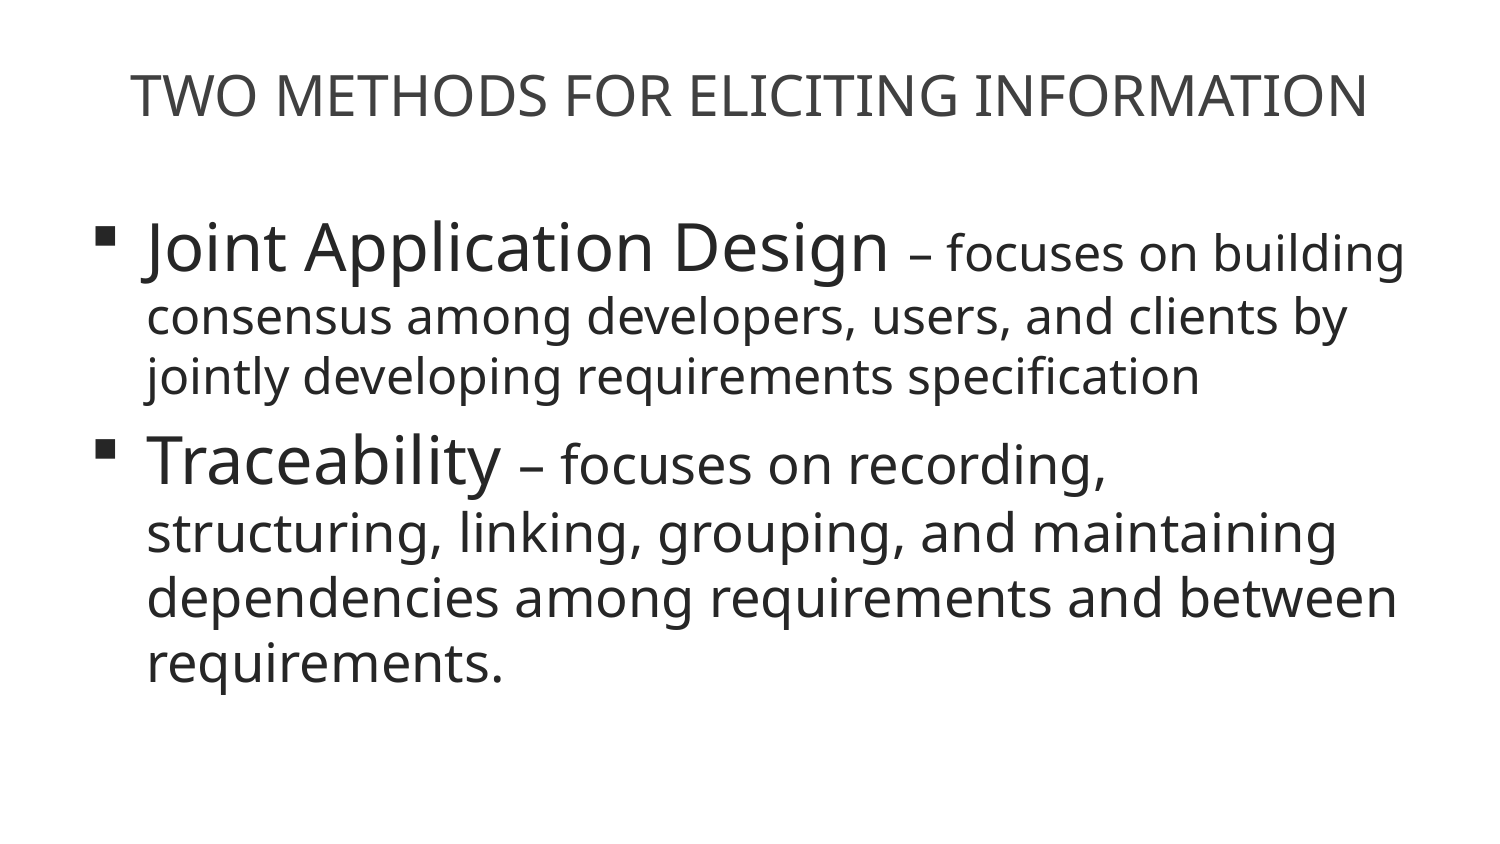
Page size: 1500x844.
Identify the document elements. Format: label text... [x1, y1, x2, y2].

list Joint Application Design – focuses on building consensus among developers, users, and clients by jointly developing requirements specification Traceability – focuses on recording, structuring, linking, grouping, and maintaining dependencies among requirements and between requirements. [75, 196, 1425, 754]
title Two methods for eliciting information [75, 23, 1425, 164]
